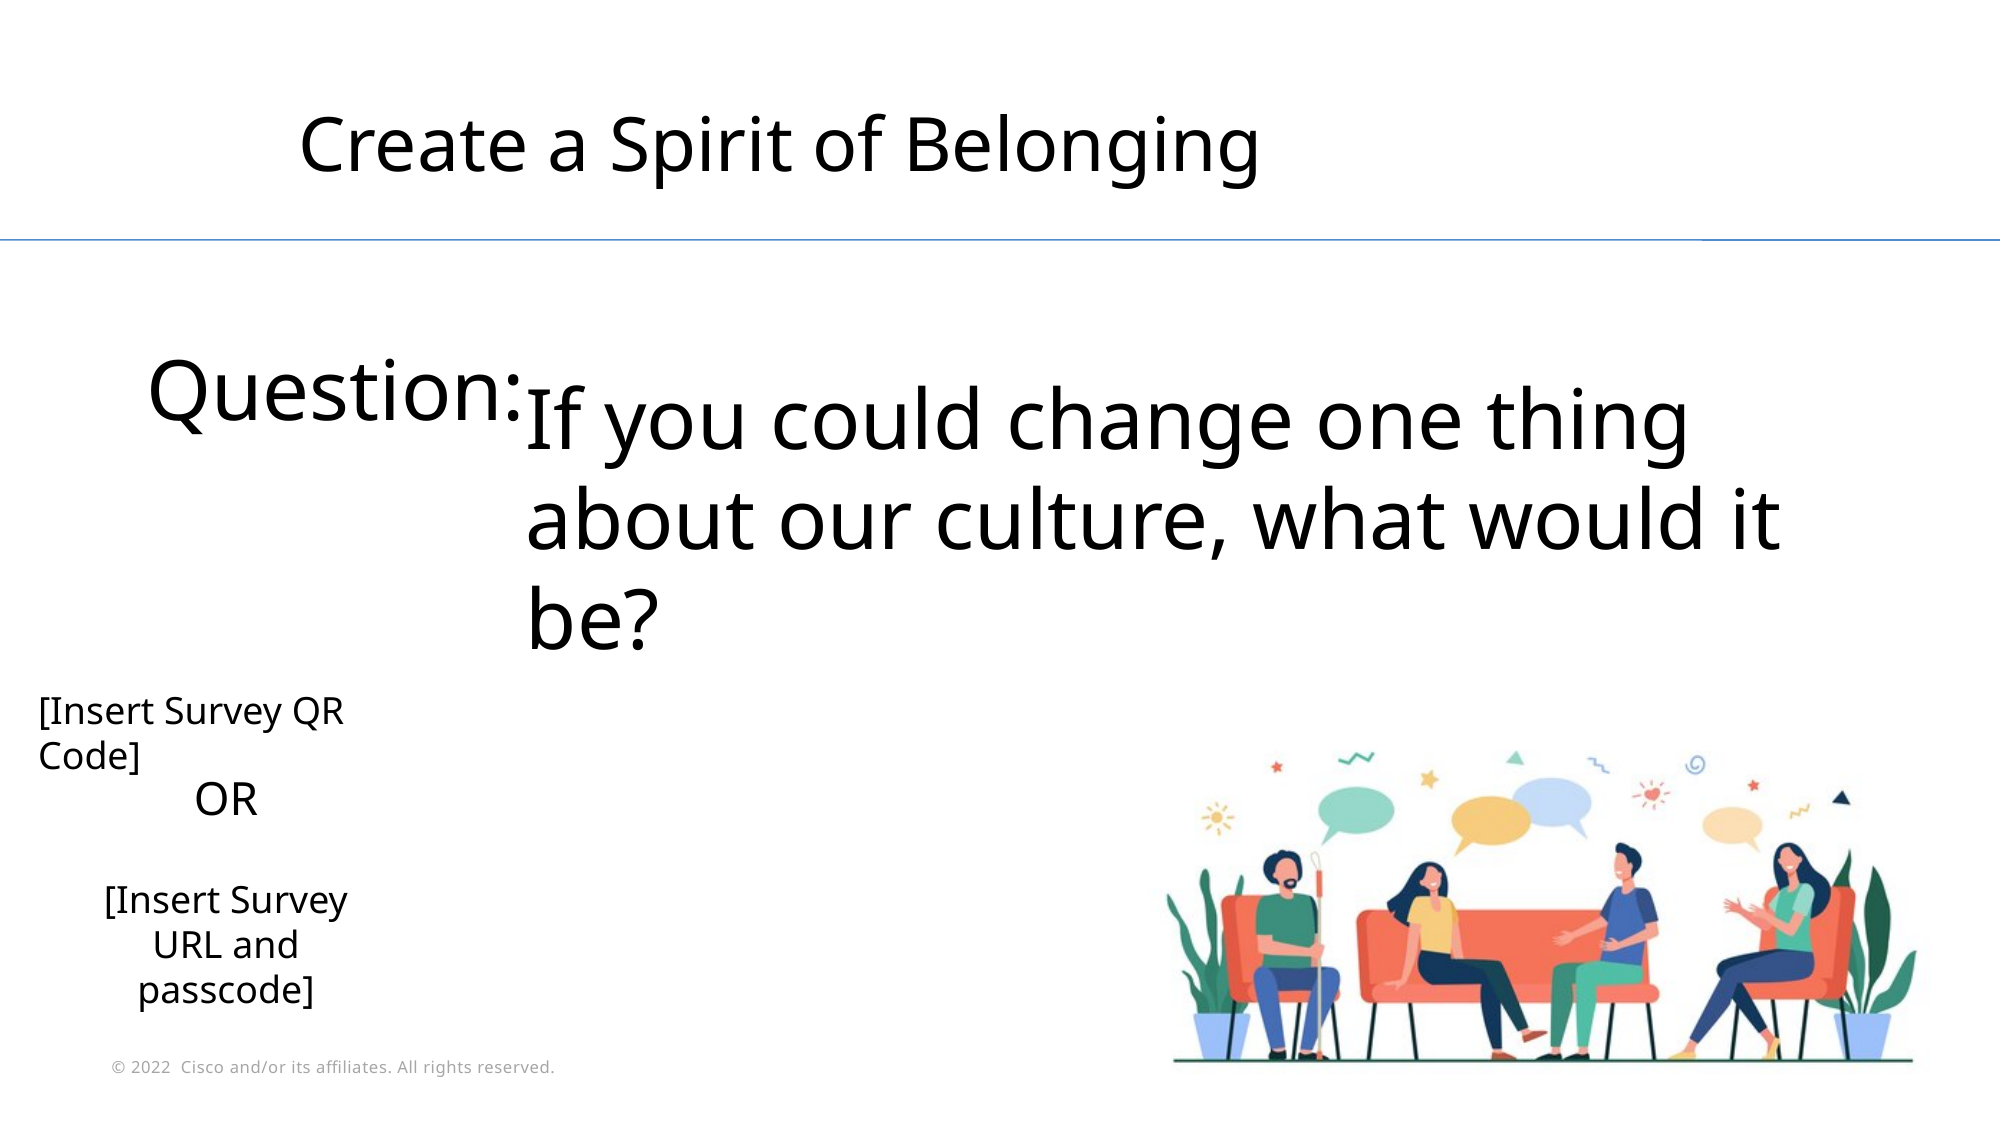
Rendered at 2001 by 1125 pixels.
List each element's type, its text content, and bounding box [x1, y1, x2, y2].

picture [1080, 705, 1979, 1109]
text_box OR [200, 785, 222, 812]
text_box If you could change one thing about our culture, what would it be? [510, 358, 1861, 674]
text_box Create a Spirit of Belonging [283, 88, 1279, 194]
text_box [Insert Survey QR Code] [23, 679, 429, 785]
text_box [Insert Survey URL and passcode] [54, 868, 398, 1019]
text_box Question: [131, 329, 562, 445]
text_box OR [238, 786, 250, 798]
text_box OR [126, 785, 327, 833]
